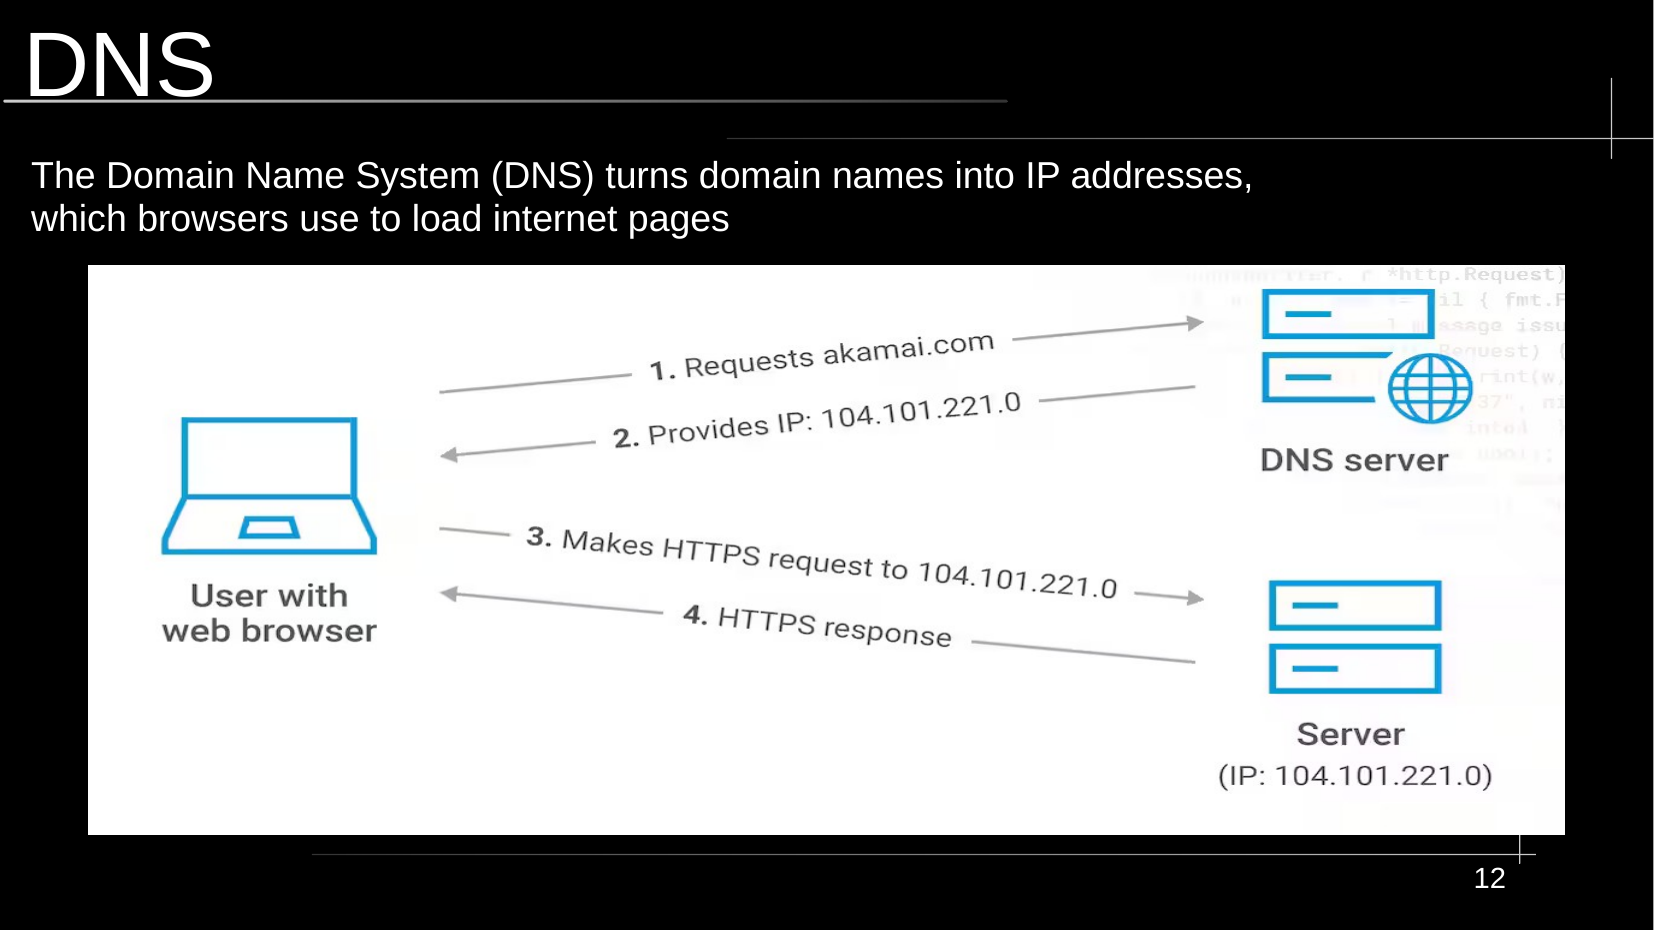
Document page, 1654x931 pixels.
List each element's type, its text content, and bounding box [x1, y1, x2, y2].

text_box The Domain Name System (DNS) turns domain names into IP addresses, which browsers use to load internet pages [16, 147, 1654, 294]
title DNS [23, 11, 1589, 119]
picture [88, 294, 1565, 835]
picture [1267, 294, 1430, 334]
